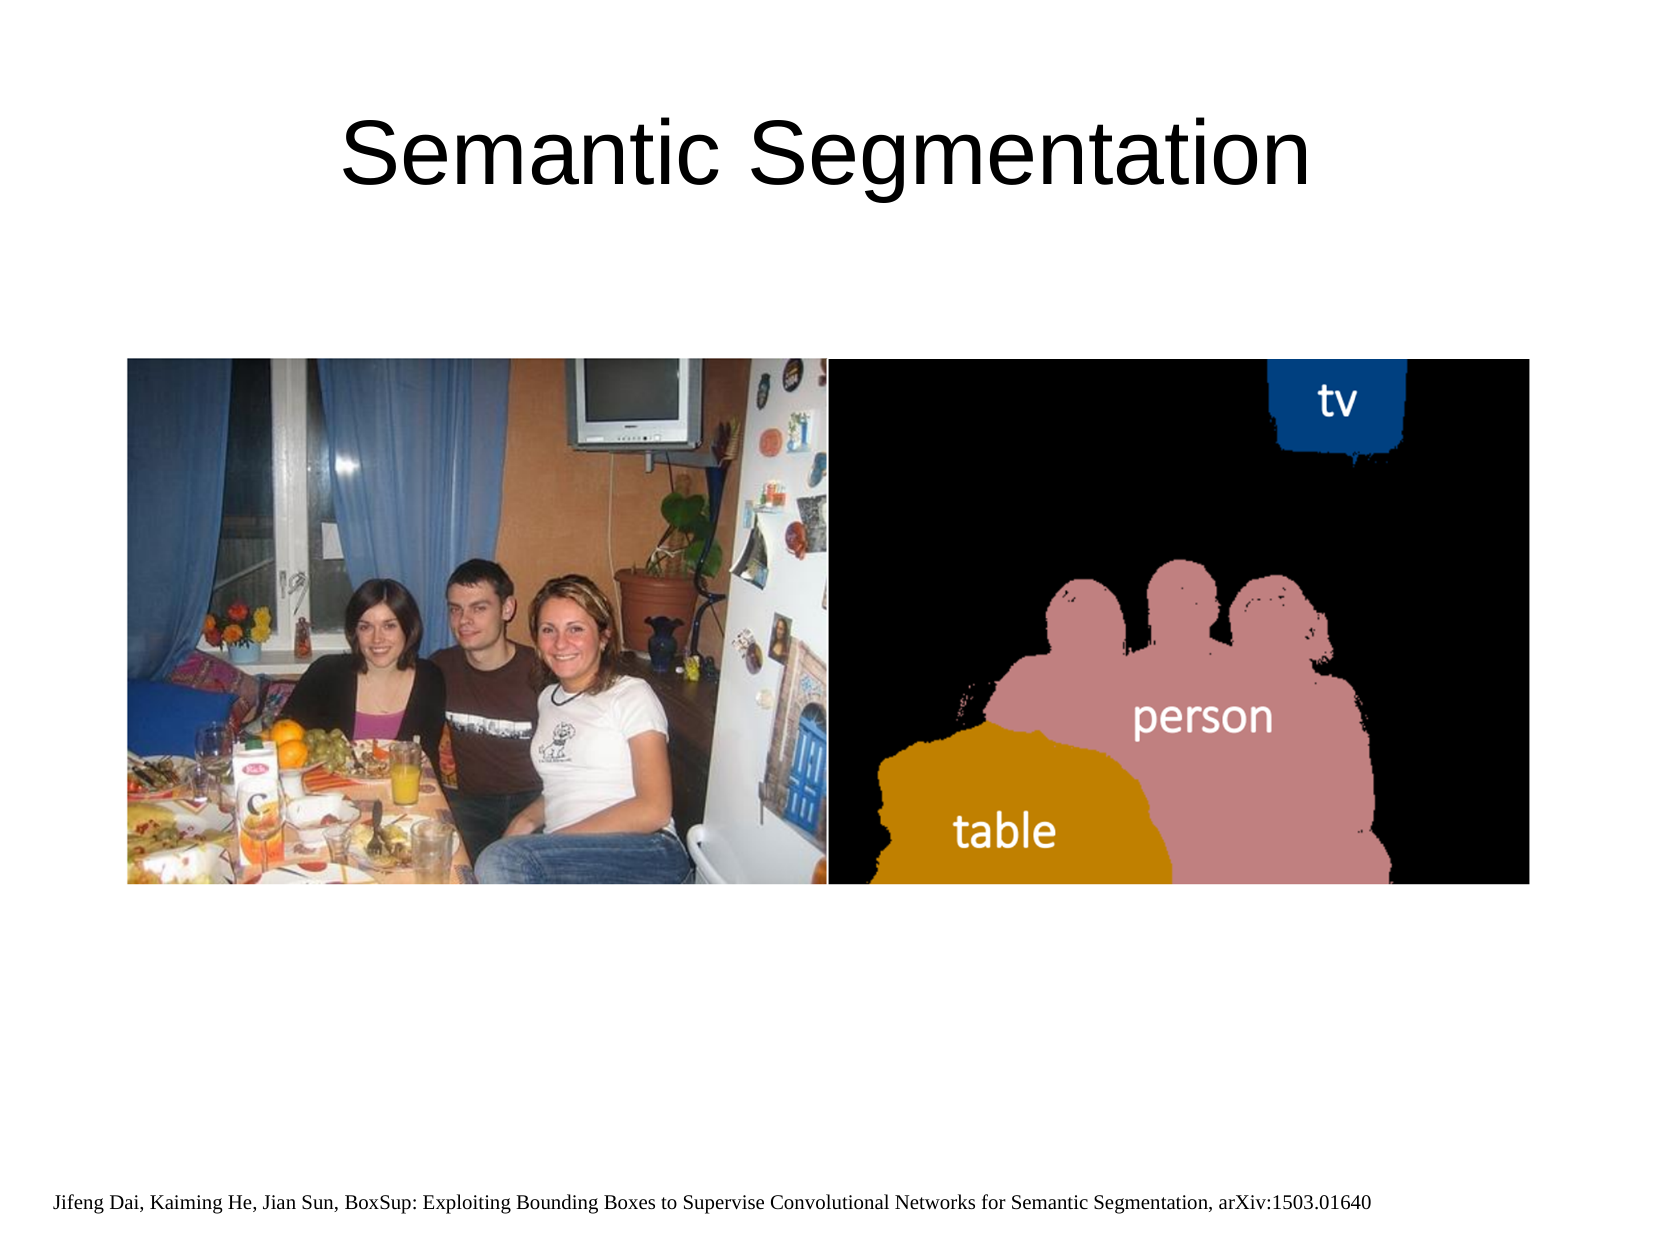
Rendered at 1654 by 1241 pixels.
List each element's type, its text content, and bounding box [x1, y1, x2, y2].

text_box Jifeng Dai, Kaiming He, Jian Sun, BoxSup: Exploiting Bounding Boxes to Supervise Convolutional Networks for Semantic Segmentation, arXiv:1503.01640 [53, 1191, 1501, 1216]
picture [123, 355, 1531, 886]
title Semantic Segmentation [82, 49, 1571, 257]
